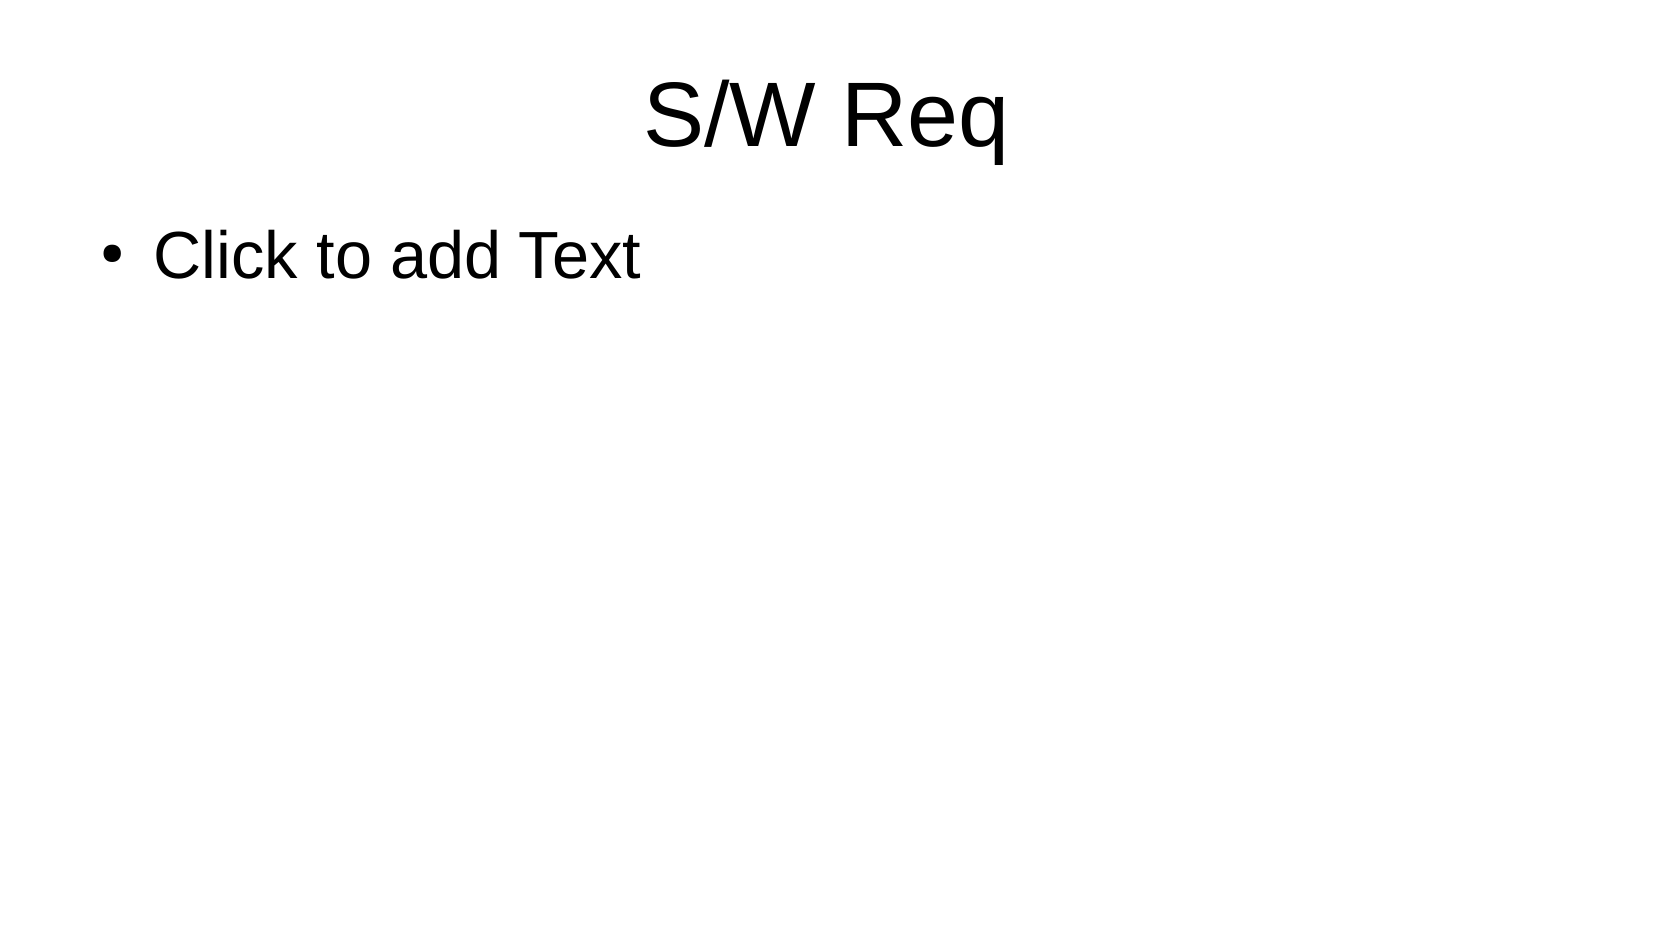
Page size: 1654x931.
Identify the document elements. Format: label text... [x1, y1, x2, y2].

title S/W Req [82, 37, 1571, 193]
list Click to add Text [82, 217, 1571, 758]
